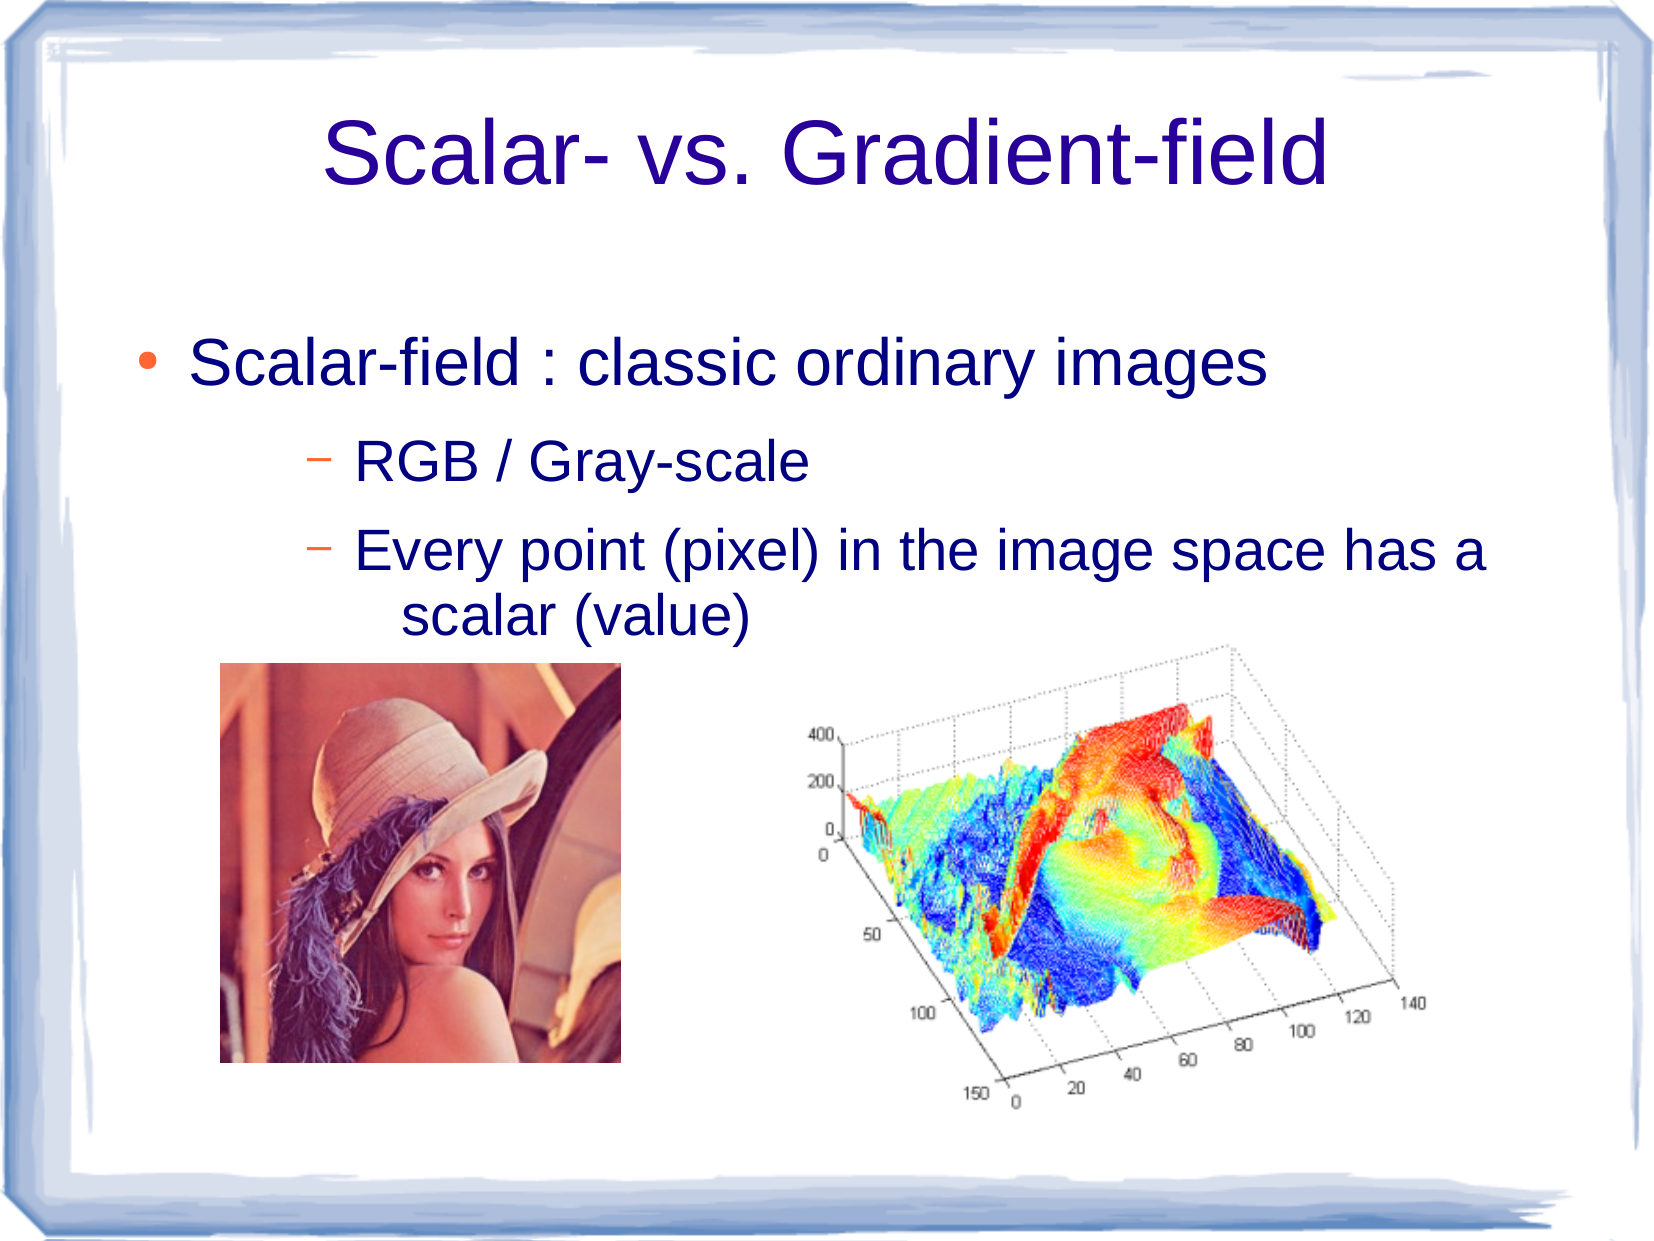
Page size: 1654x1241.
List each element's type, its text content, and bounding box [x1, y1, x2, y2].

picture [0, 0, 1654, 1241]
title Scalar- vs. Gradient-field [82, 49, 1571, 257]
list Scalar-field : classic ordinary images RGB / Gray-scale Every point (pixel) in the image space has a scalar (value) [118, 324, 1571, 1004]
